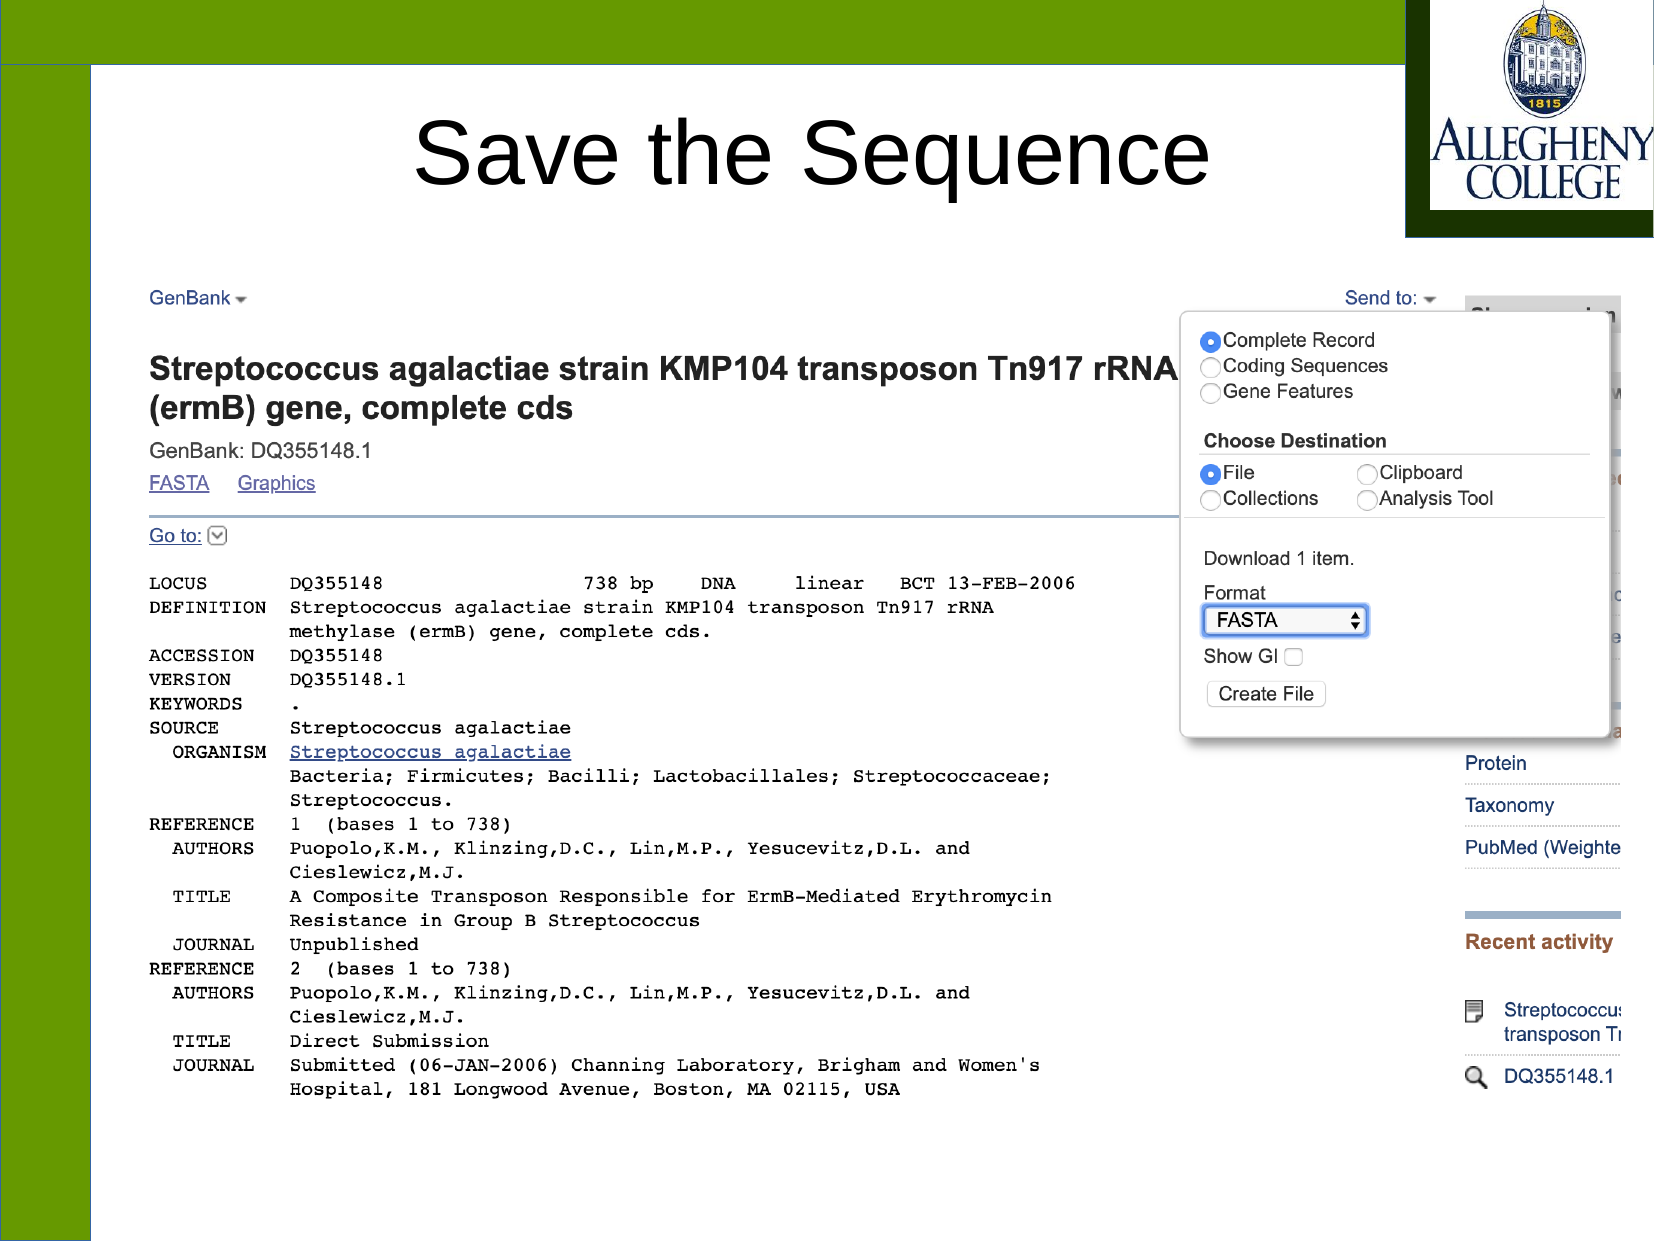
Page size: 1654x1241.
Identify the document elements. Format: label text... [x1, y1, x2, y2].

text_box [0, 0, 1654, 1241]
picture [1430, 0, 1654, 210]
title Save the Sequence [112, 65, 1515, 257]
picture [135, 274, 1621, 1102]
